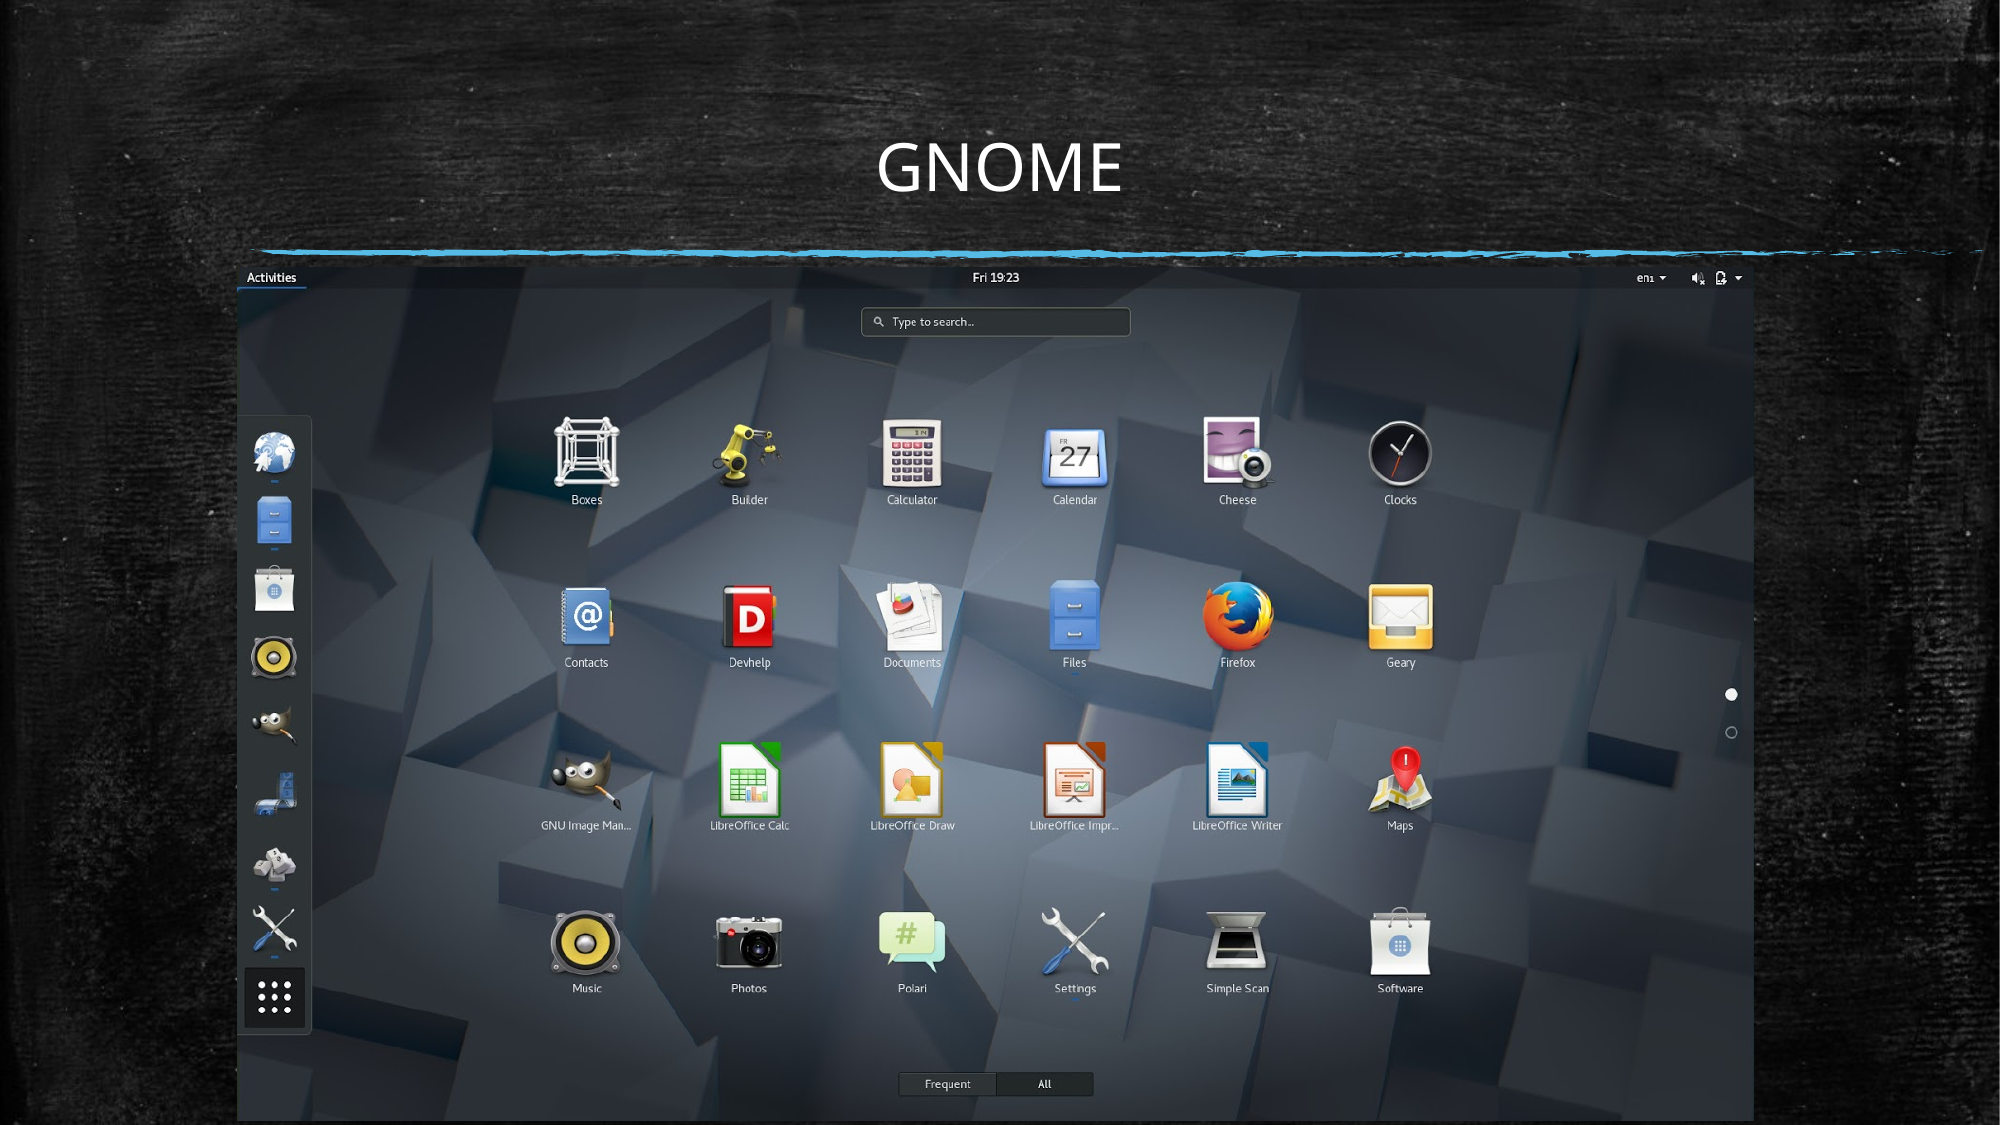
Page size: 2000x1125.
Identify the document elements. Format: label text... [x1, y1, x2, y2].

picture [0, 0, 2000, 1125]
title GNOME [249, 45, 1750, 213]
